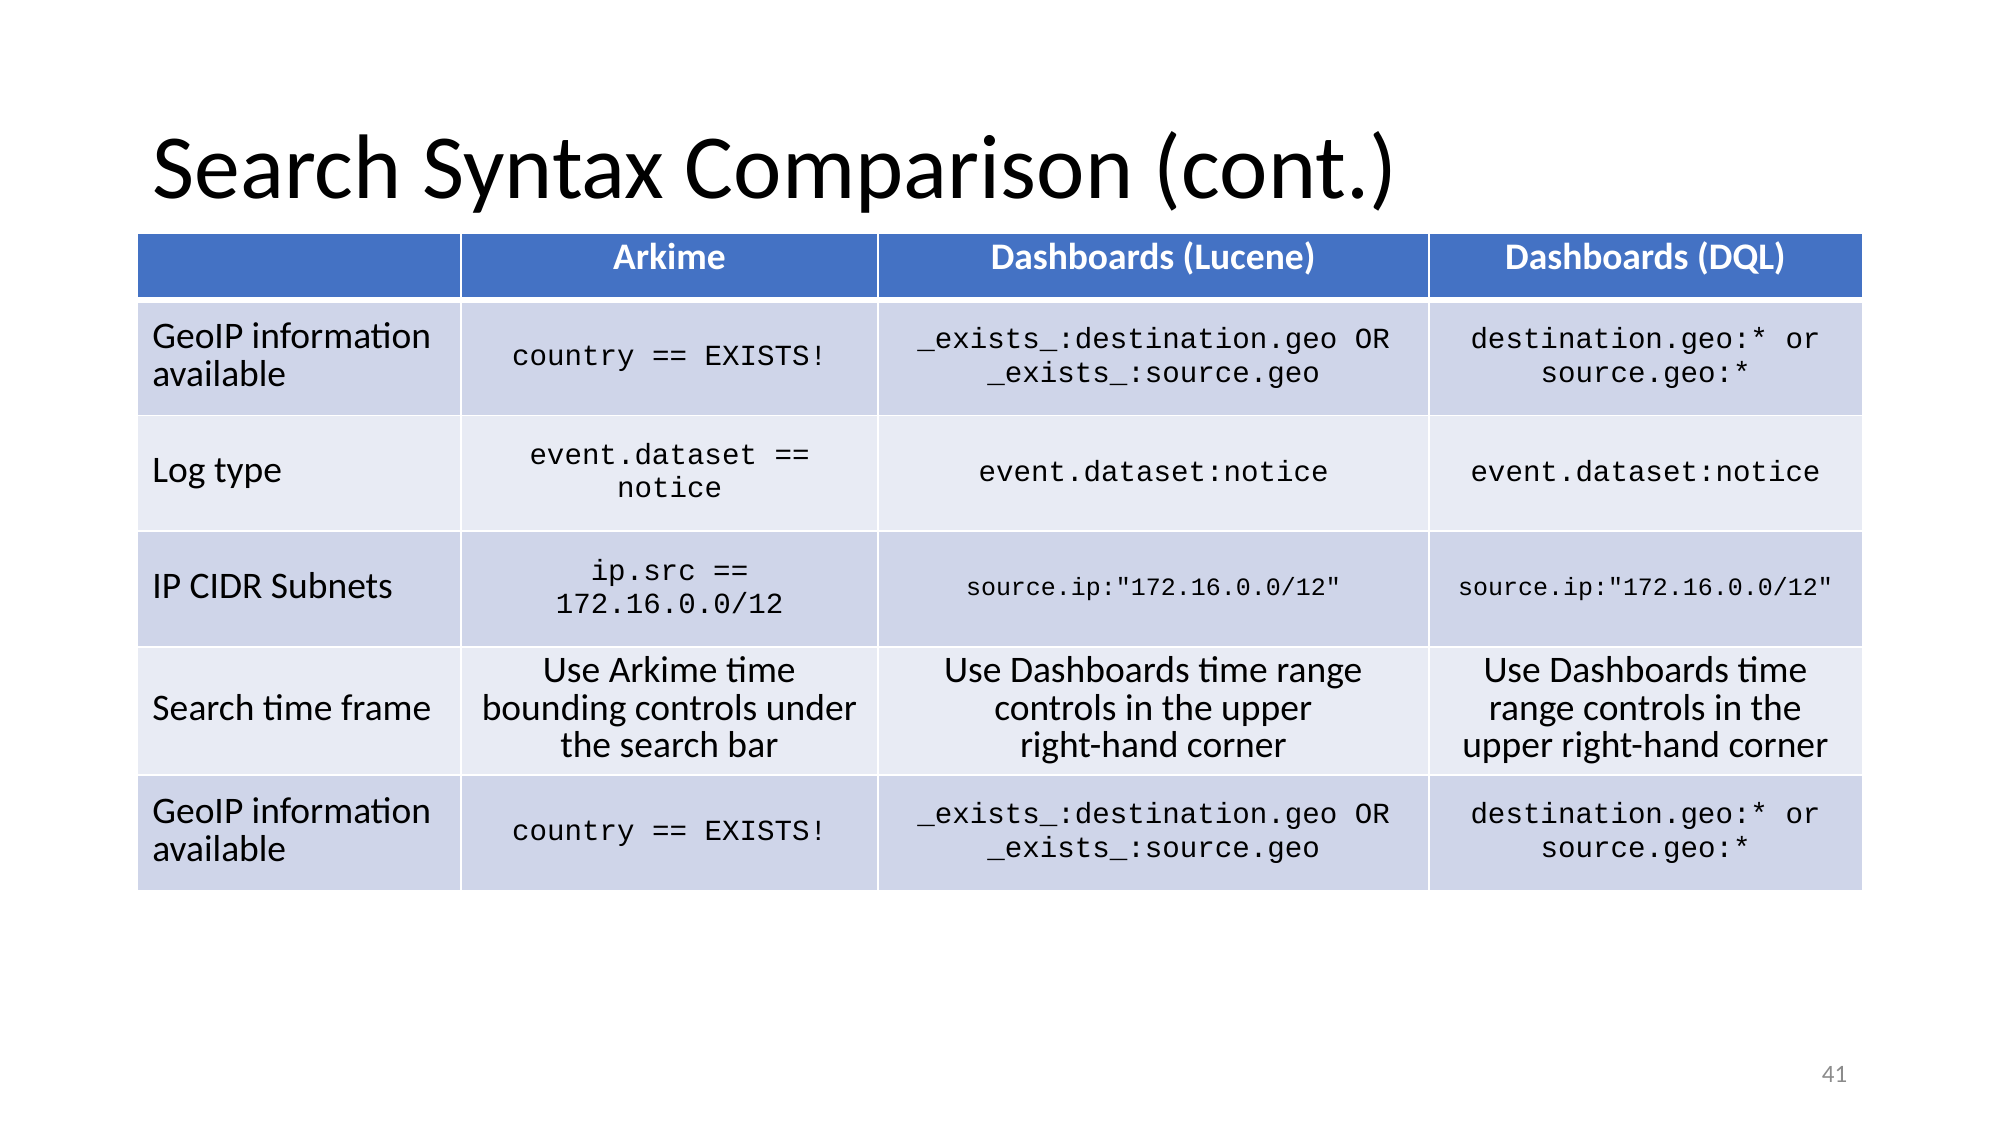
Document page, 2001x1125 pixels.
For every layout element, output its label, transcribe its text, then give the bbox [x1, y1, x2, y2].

table_header Dashboards (DQL) [1430, 234, 1862, 297]
table_cell country == EXISTS! [462, 776, 877, 890]
table_cell event.dataset:notice [879, 416, 1428, 530]
table_cell country == EXISTS! [462, 303, 877, 415]
table_cell destination.geo:* or source.geo:* [1430, 776, 1862, 890]
table_cell ip.src == 172.16.0.0/12 [462, 532, 877, 646]
table_cell Use Dashboards time range controls in the upper right-hand corner [879, 648, 1428, 774]
table_header [138, 234, 460, 297]
table_cell source.ip:"172.16.0.0/12" [1430, 532, 1862, 646]
table_cell _exists_:destination.geo OR _exists_:source.geo [879, 303, 1428, 415]
table_cell IP CIDR Subnets [138, 532, 460, 646]
table_header Arkime [462, 234, 877, 297]
table_cell Use Dashboards time range controls in the upper right-hand corner [1430, 648, 1862, 774]
table_cell _exists_:destination.geo OR _exists_:source.geo [879, 776, 1428, 890]
table_cell event.dataset:notice [1430, 416, 1862, 530]
table_cell Search time frame [138, 648, 460, 774]
table_cell event.dataset == notice [462, 416, 877, 530]
table_cell Log type [138, 416, 460, 530]
table_cell source.ip:"172.16.0.0/12" [879, 532, 1428, 646]
table_cell destination.geo:* or source.geo:* [1430, 303, 1862, 415]
slide_number <number> [1412, 1042, 1863, 1103]
table_cell Use Arkime time bounding controls under the search bar [462, 648, 877, 774]
title Search Syntax Comparison (cont.) [137, 59, 1863, 233]
table_cell GeoIP information available [138, 303, 460, 415]
table_header Dashboards (Lucene) [879, 234, 1428, 297]
table_cell GeoIP information available [138, 776, 460, 890]
